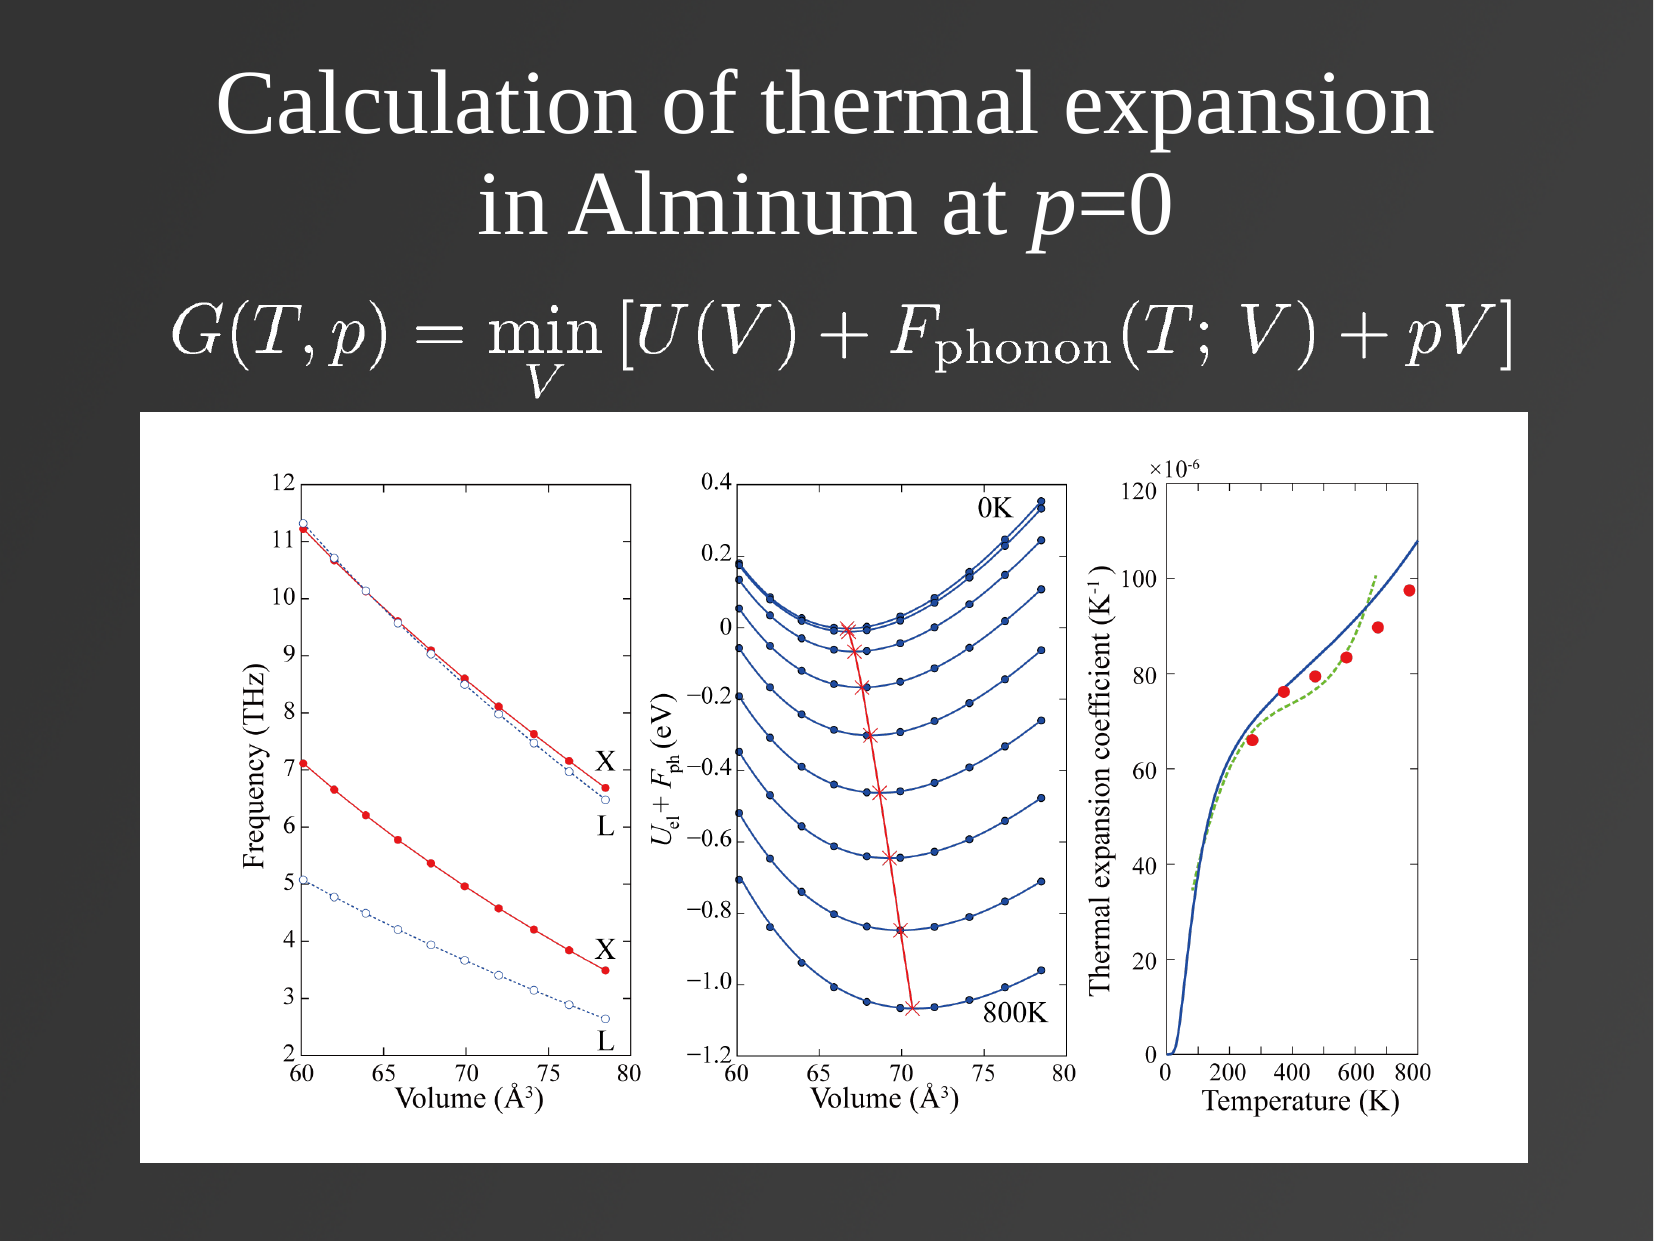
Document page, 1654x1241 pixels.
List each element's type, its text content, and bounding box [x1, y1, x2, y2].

text_box [140, 412, 1528, 1163]
title Calculation of thermal expansion in Alminum at p=0 [82, 51, 1571, 255]
picture [0, 0, 1654, 1241]
